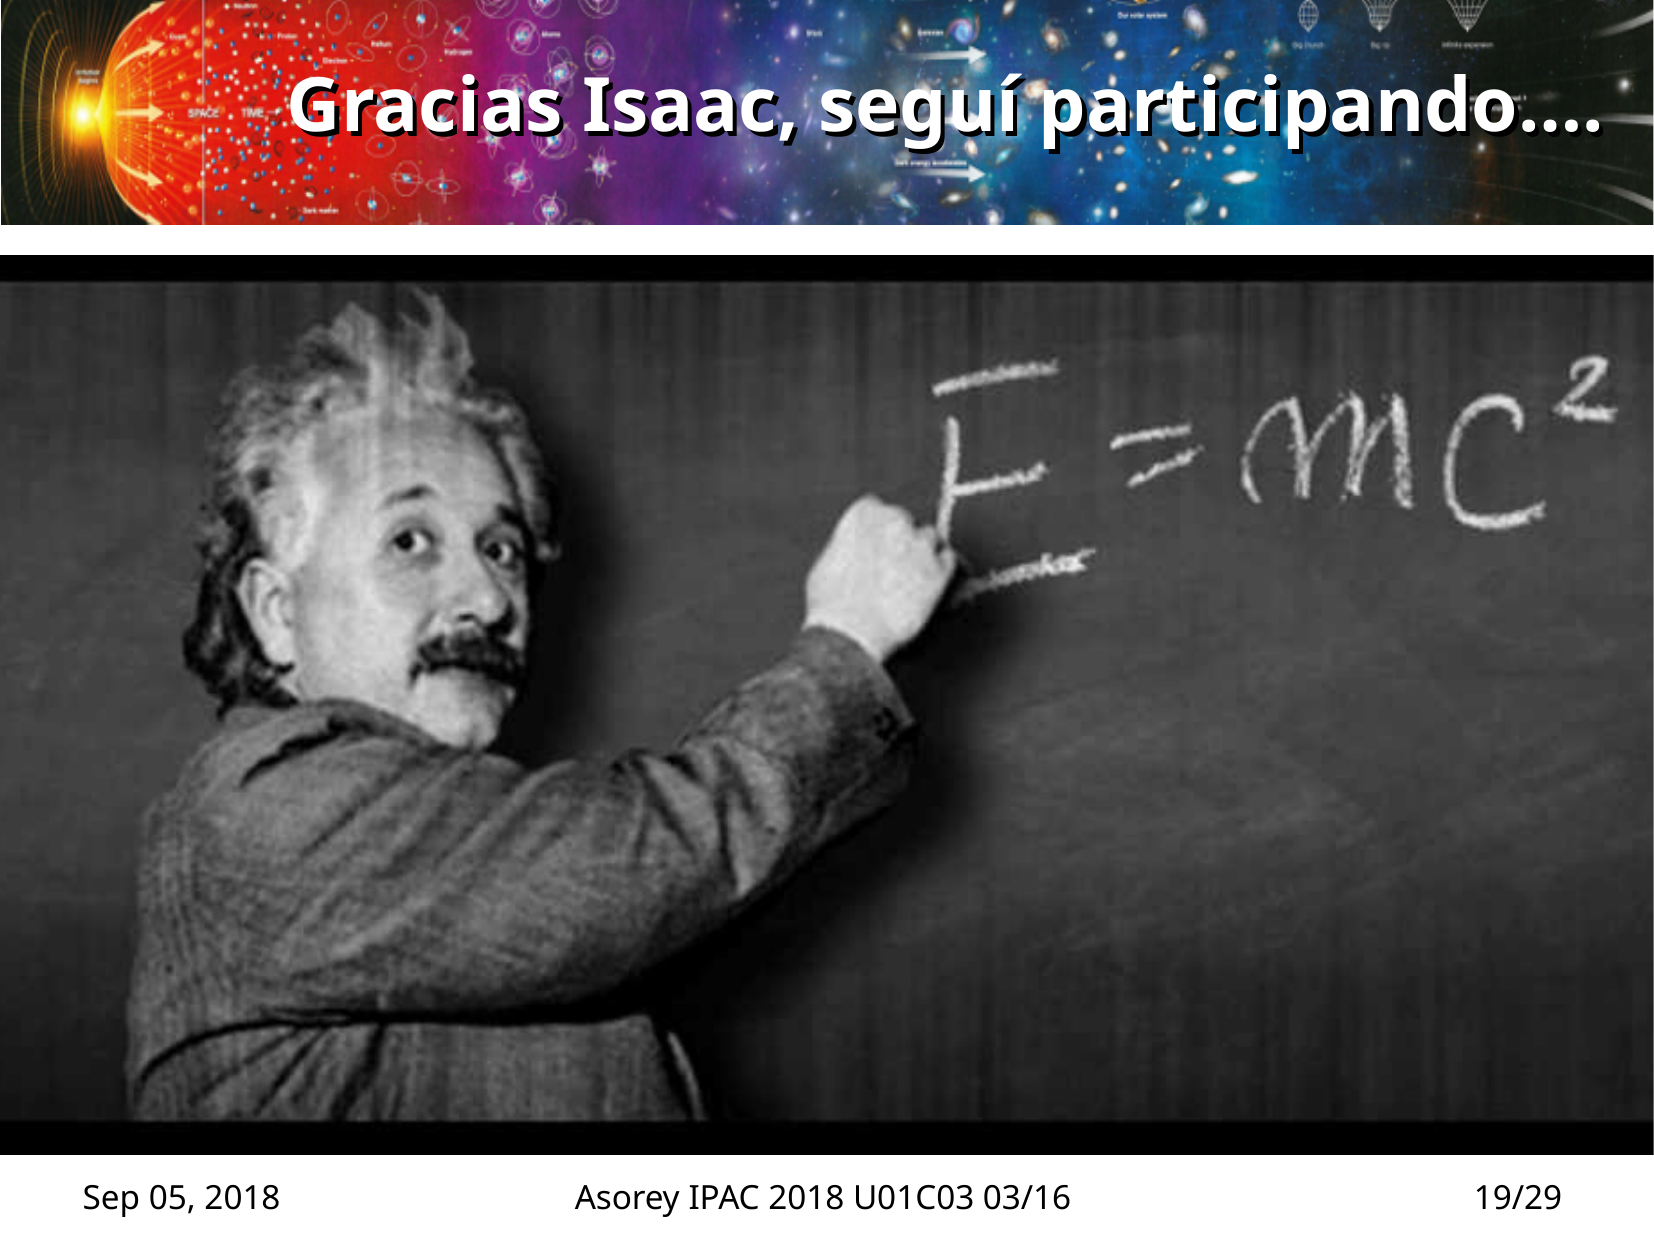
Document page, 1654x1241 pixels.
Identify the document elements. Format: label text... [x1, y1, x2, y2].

picture [1, 0, 1654, 225]
picture [0, 255, 1654, 1155]
title Gracias Isaac, seguí participando…. [45, 15, 1606, 191]
